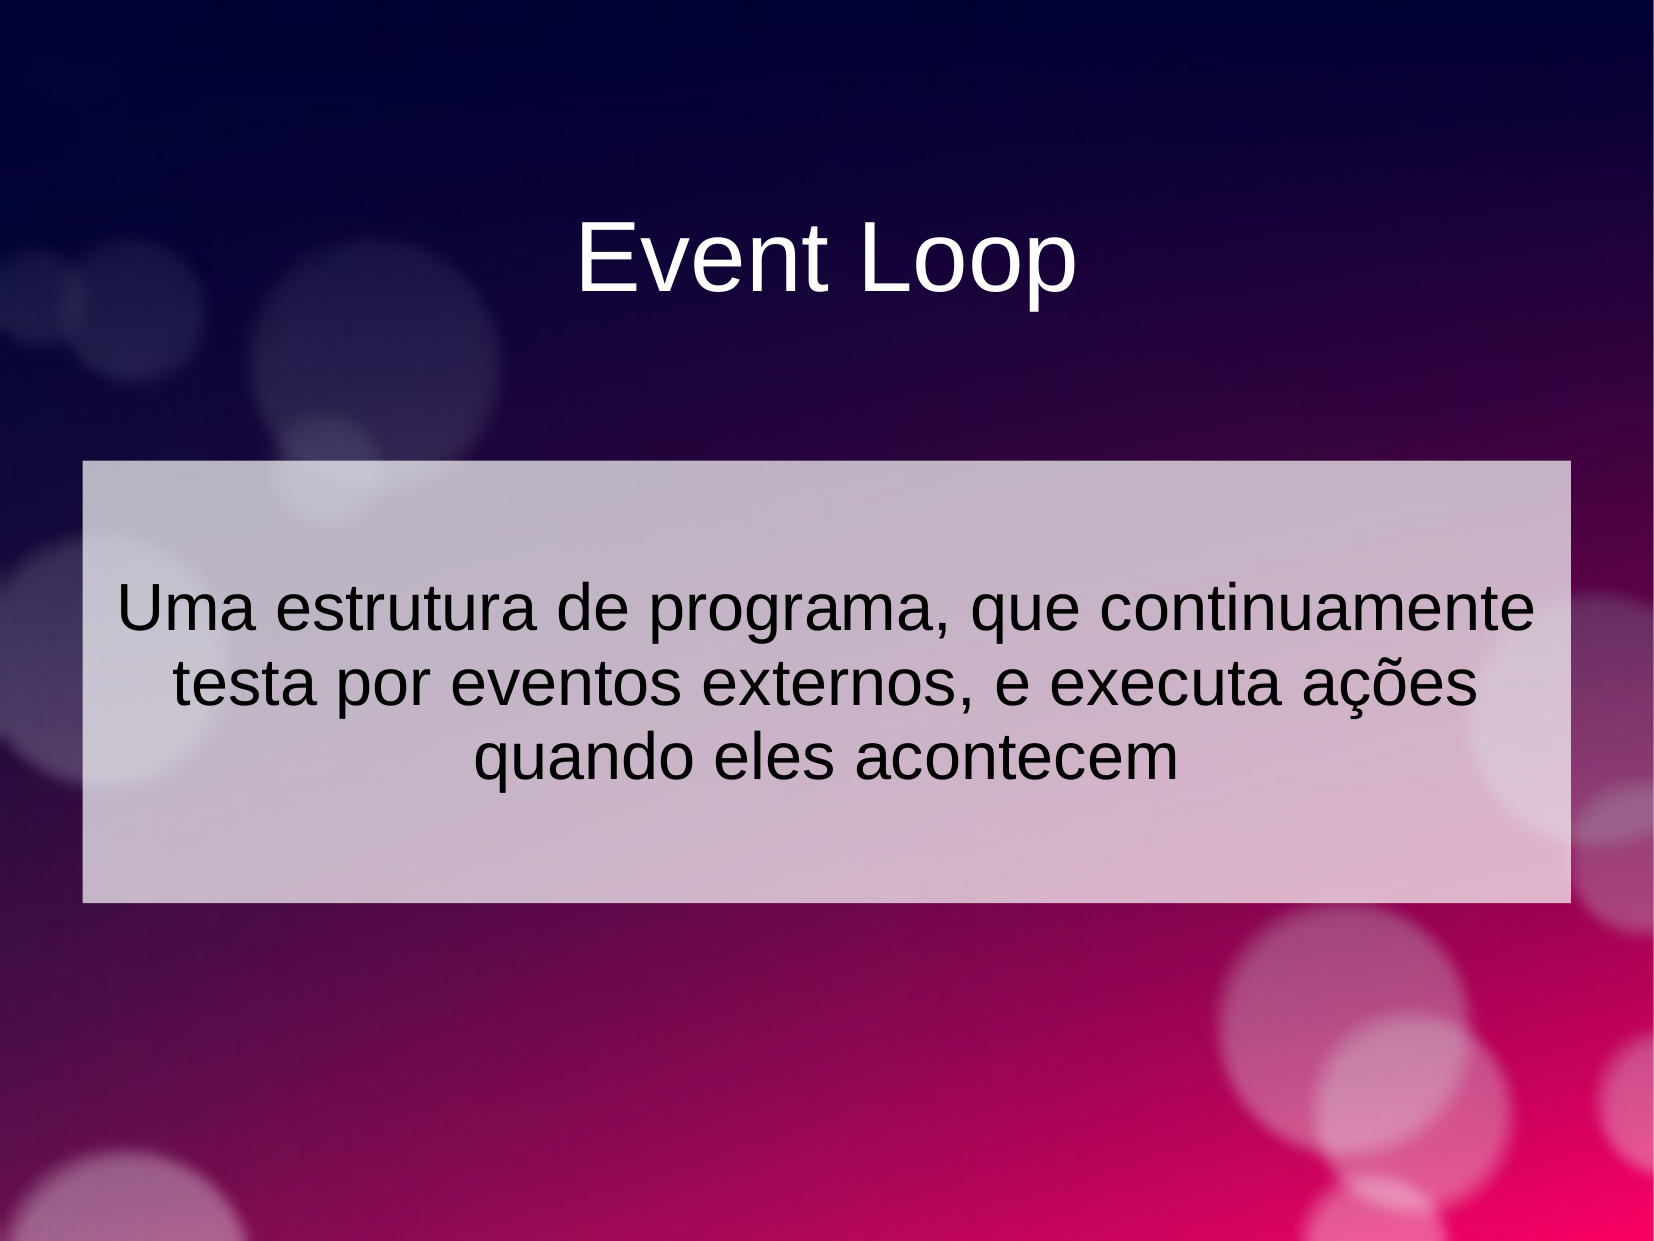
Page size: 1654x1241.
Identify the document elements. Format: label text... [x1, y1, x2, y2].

text_box Uma estrutura de programa, que continuamente testa por eventos externos, e executa ações quando eles acontecem [82, 460, 1571, 904]
picture [0, 0, 1654, 1241]
title Event Loop [82, 94, 1571, 420]
